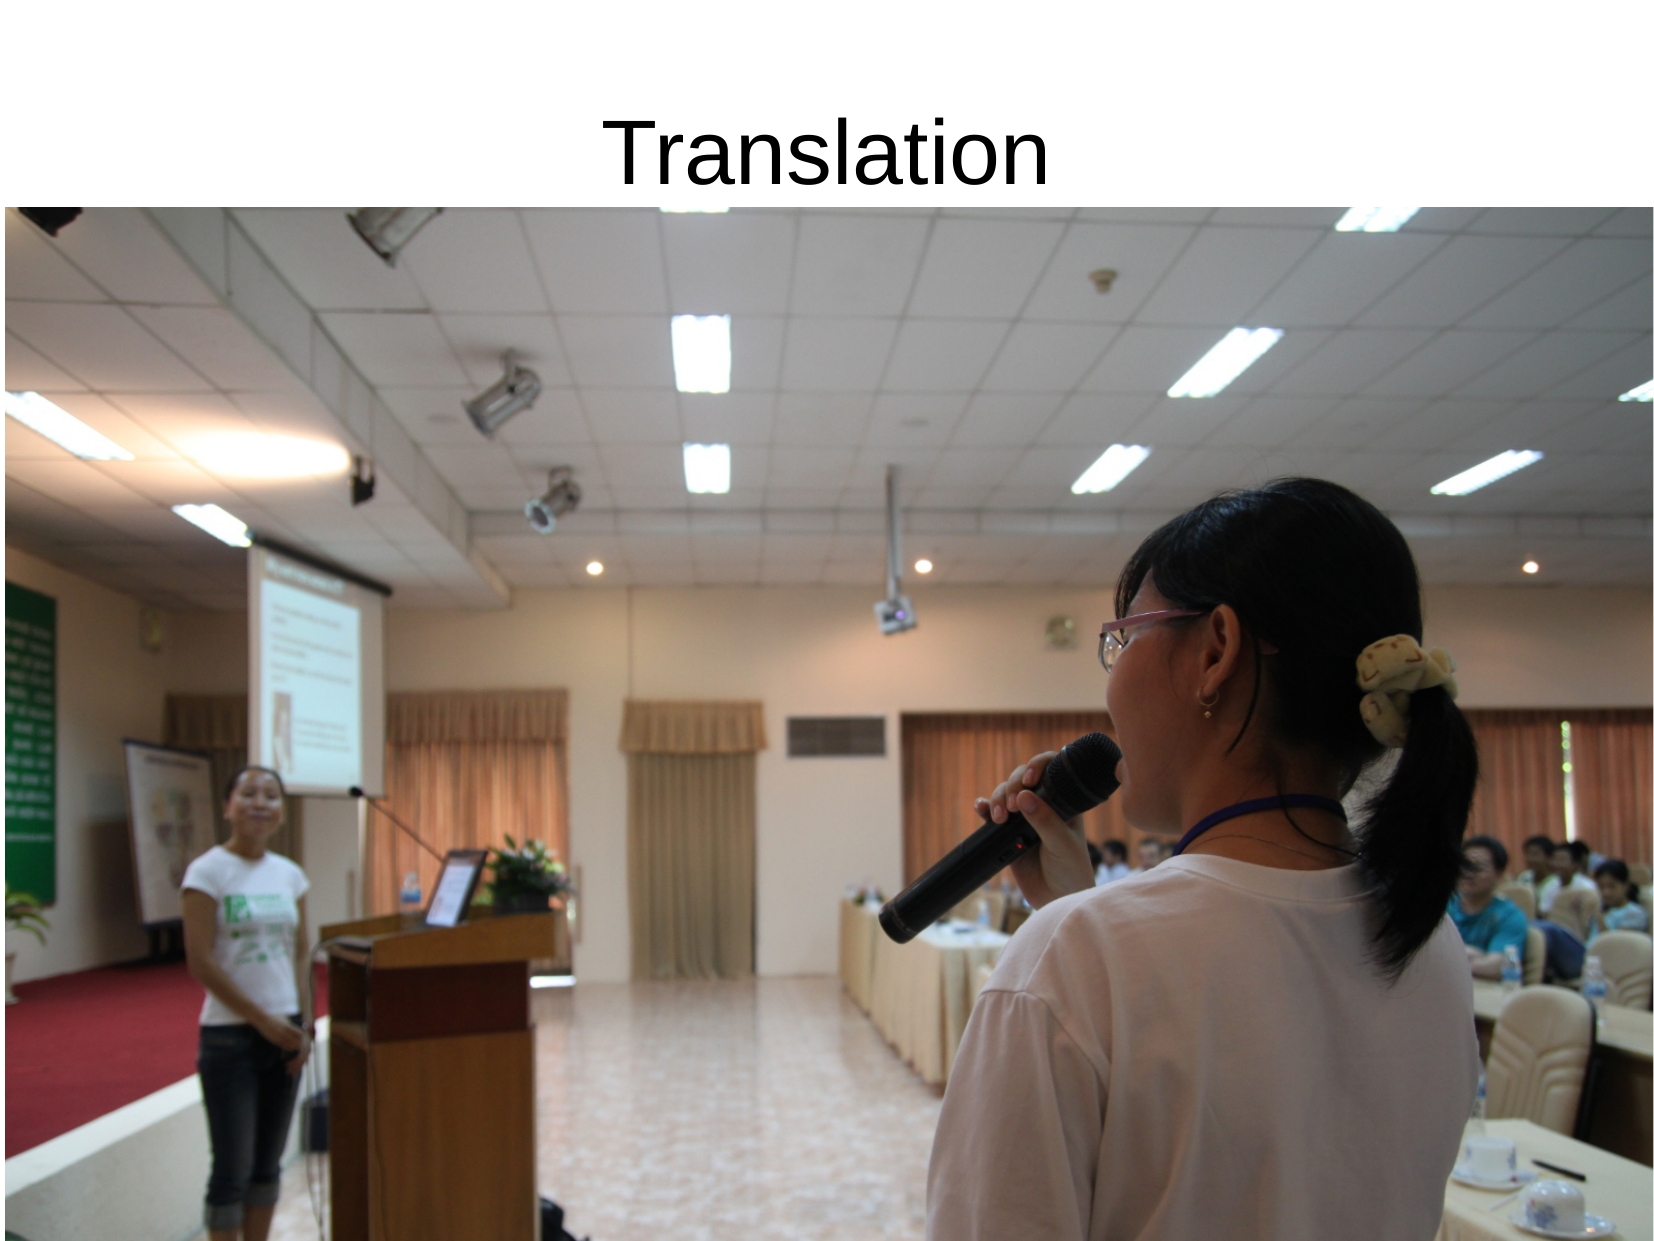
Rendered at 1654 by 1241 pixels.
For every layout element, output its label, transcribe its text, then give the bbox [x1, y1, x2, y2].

title Translation [82, 56, 1571, 207]
picture [5, 207, 1654, 1241]
